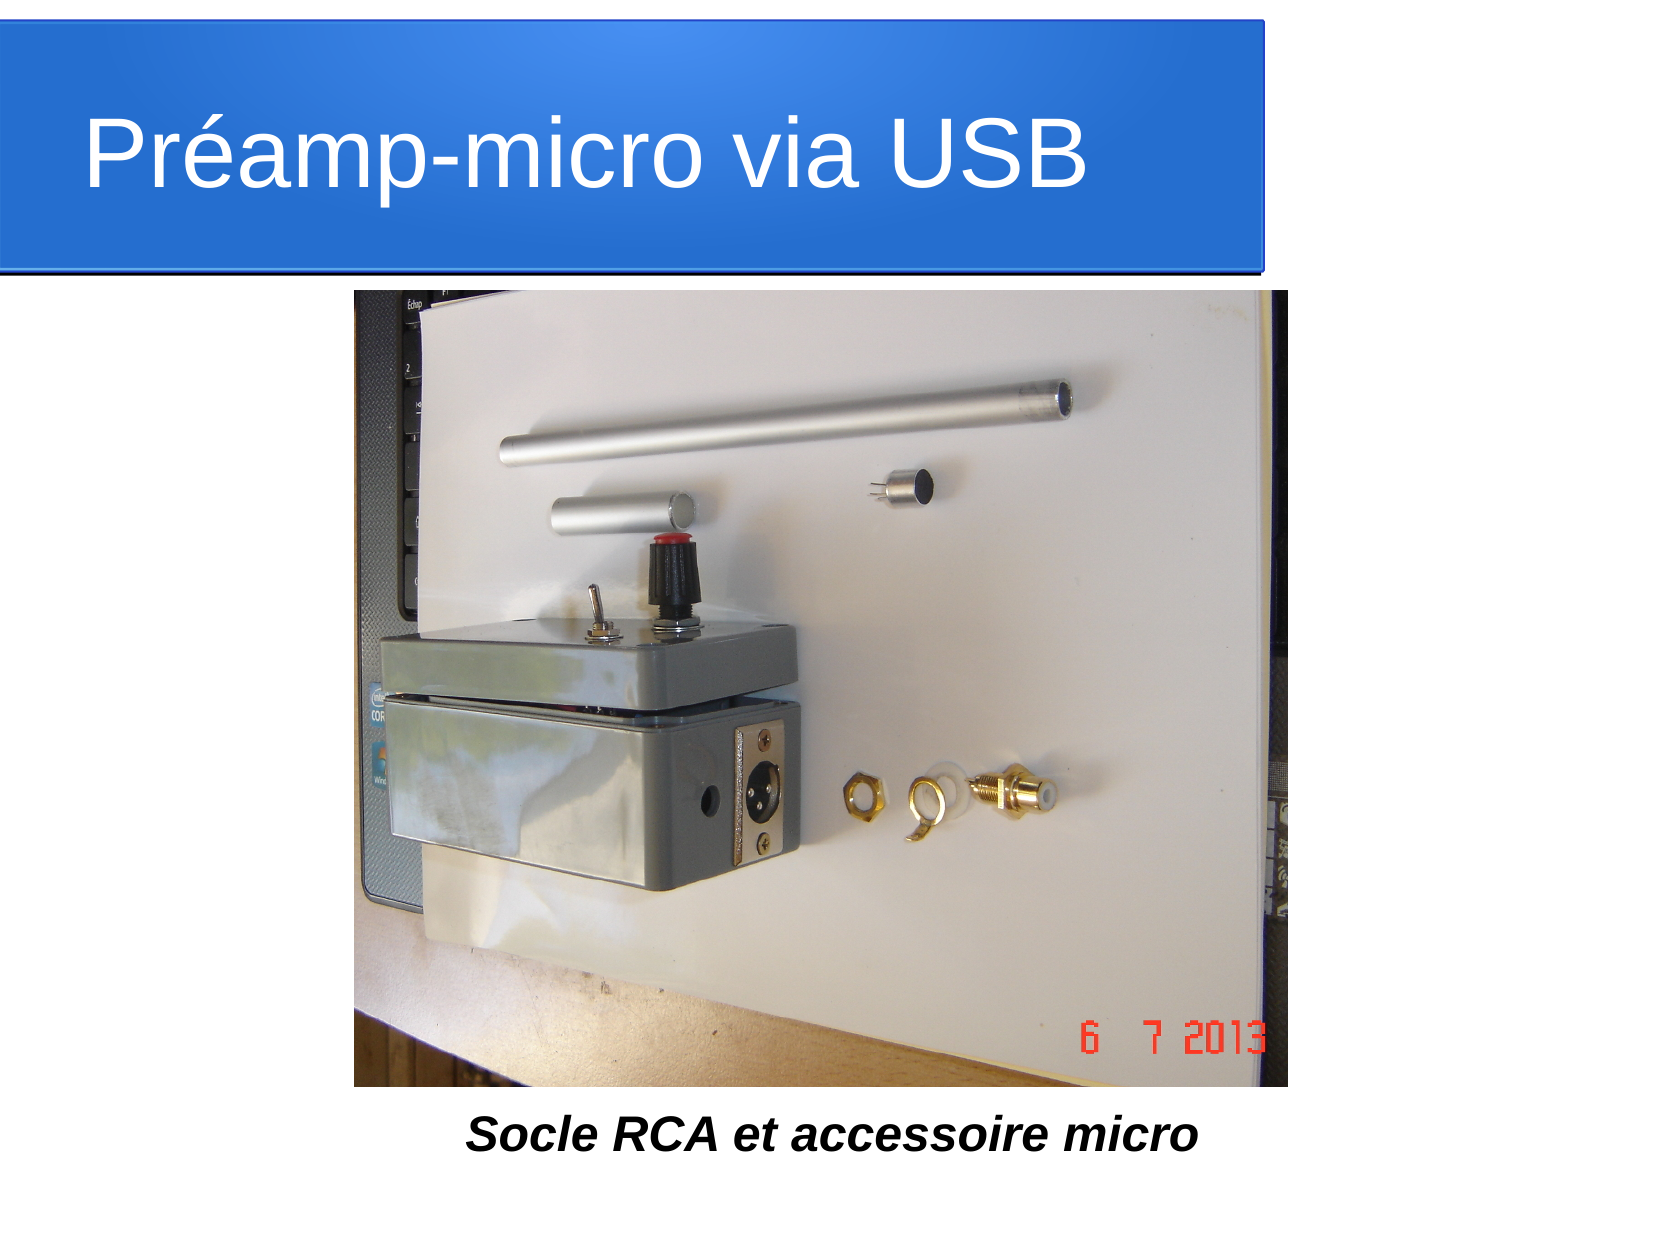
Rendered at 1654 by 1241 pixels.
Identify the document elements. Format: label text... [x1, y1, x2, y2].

title Préamp-micro via USB [82, 49, 1250, 257]
text_box Socle RCA et accessoire micro [307, 1098, 1359, 1169]
picture [354, 290, 1288, 1087]
